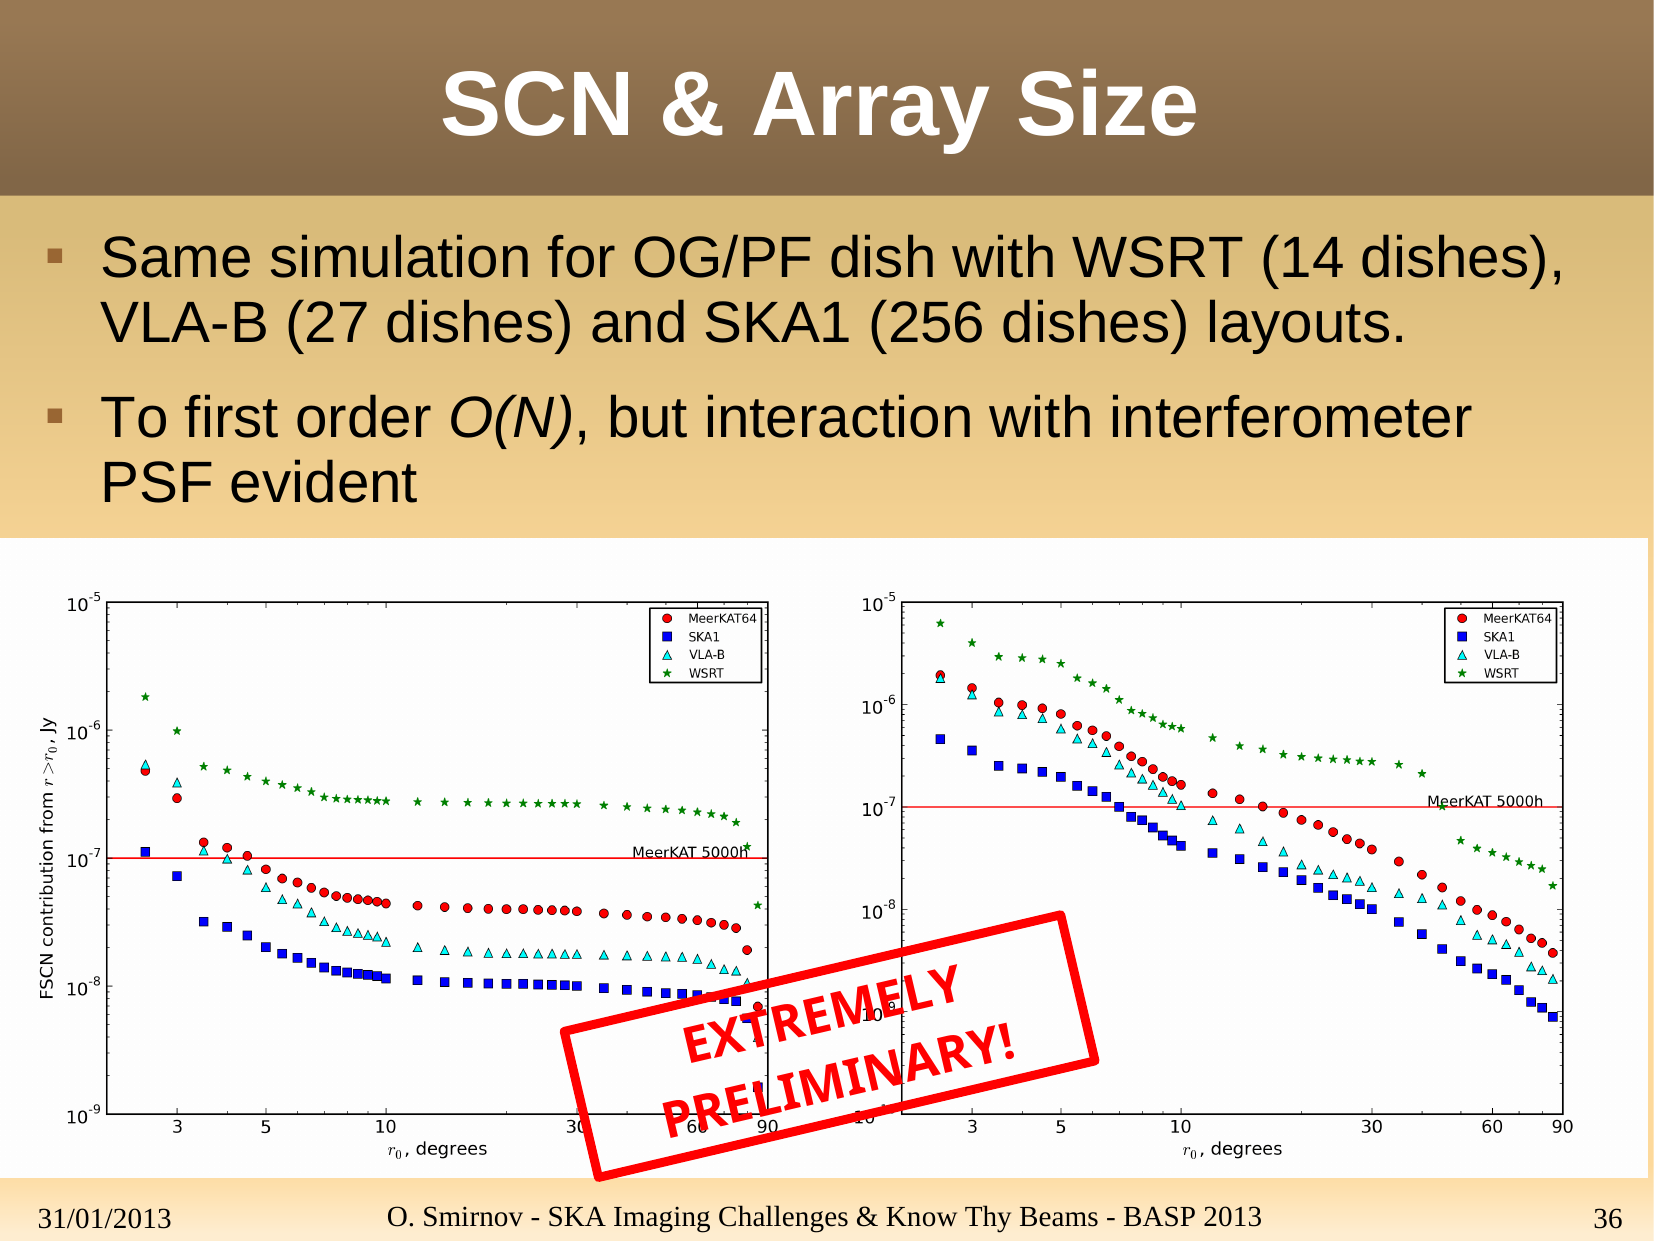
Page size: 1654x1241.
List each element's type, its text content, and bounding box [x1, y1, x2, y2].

text_box EXTREMELY PRELIMINARY! [564, 914, 1096, 1178]
title SCN & Array Size [76, 0, 1565, 208]
picture [0, 0, 1654, 1241]
list Same simulation for OG/PF dish with WSRT (14 dishes), VLA-B (27 dishes) and SKA1 (256 dishes) layouts. To first order O(N), but interaction with interferometer PSF evident [30, 225, 1601, 1119]
